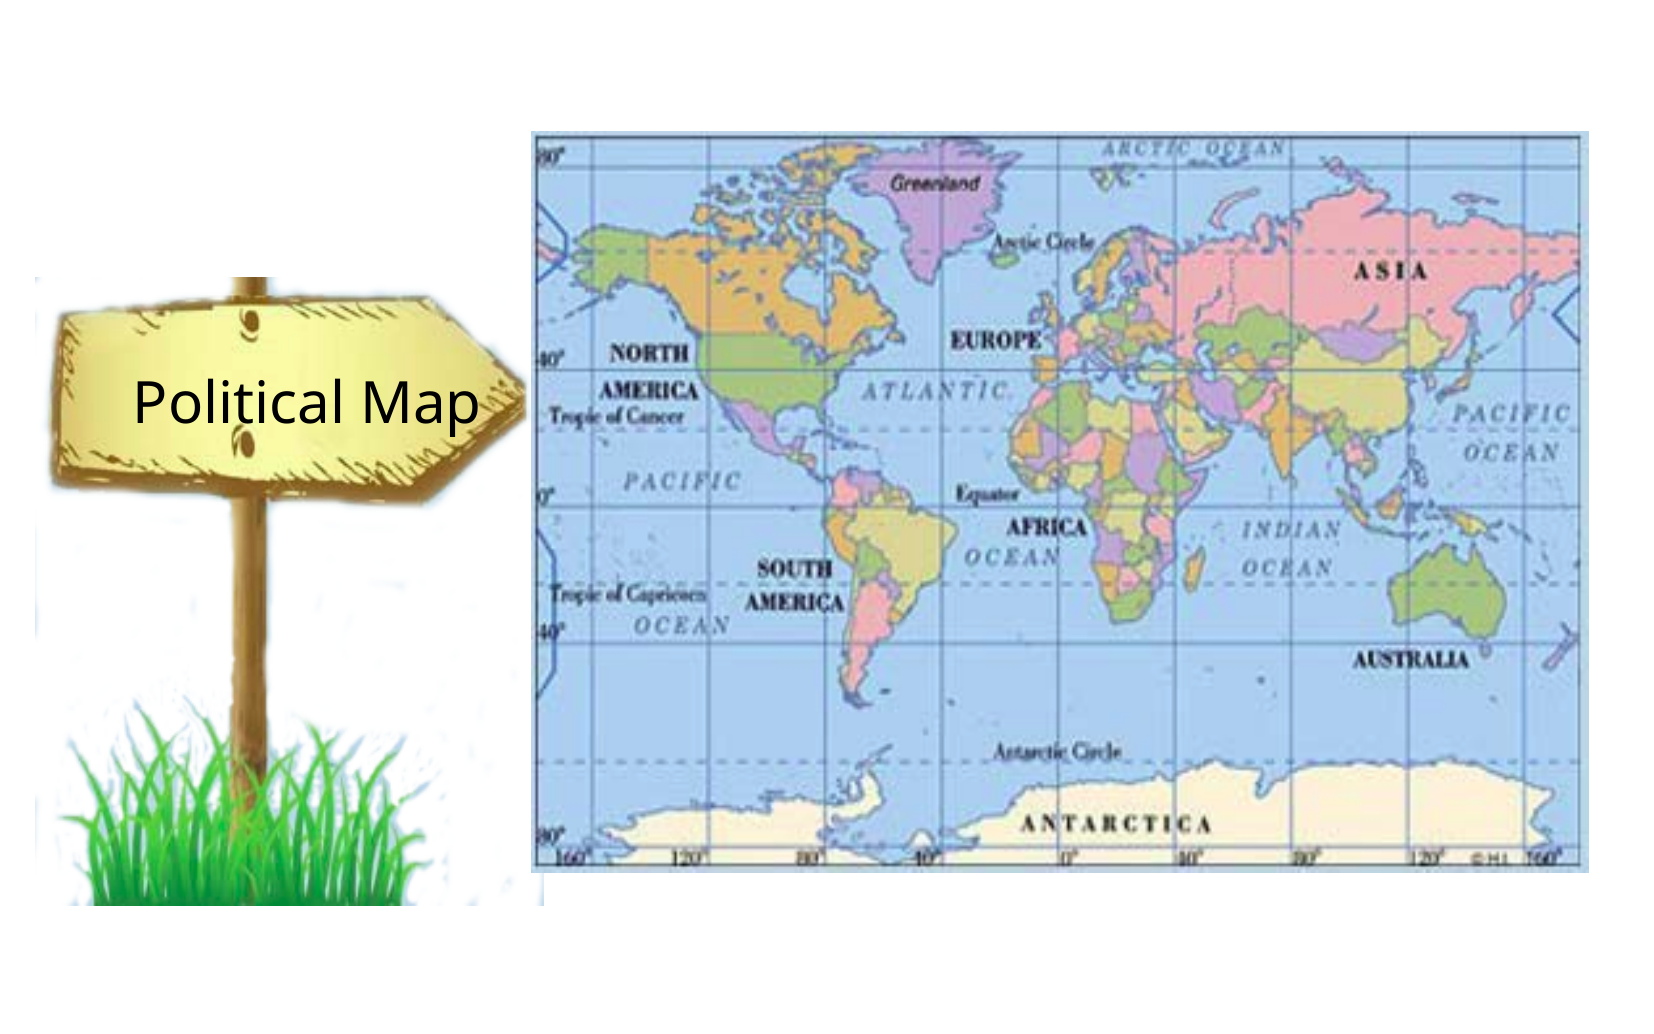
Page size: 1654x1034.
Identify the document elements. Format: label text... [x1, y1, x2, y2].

picture [35, 131, 1589, 906]
text_box Political Map [118, 354, 427, 442]
